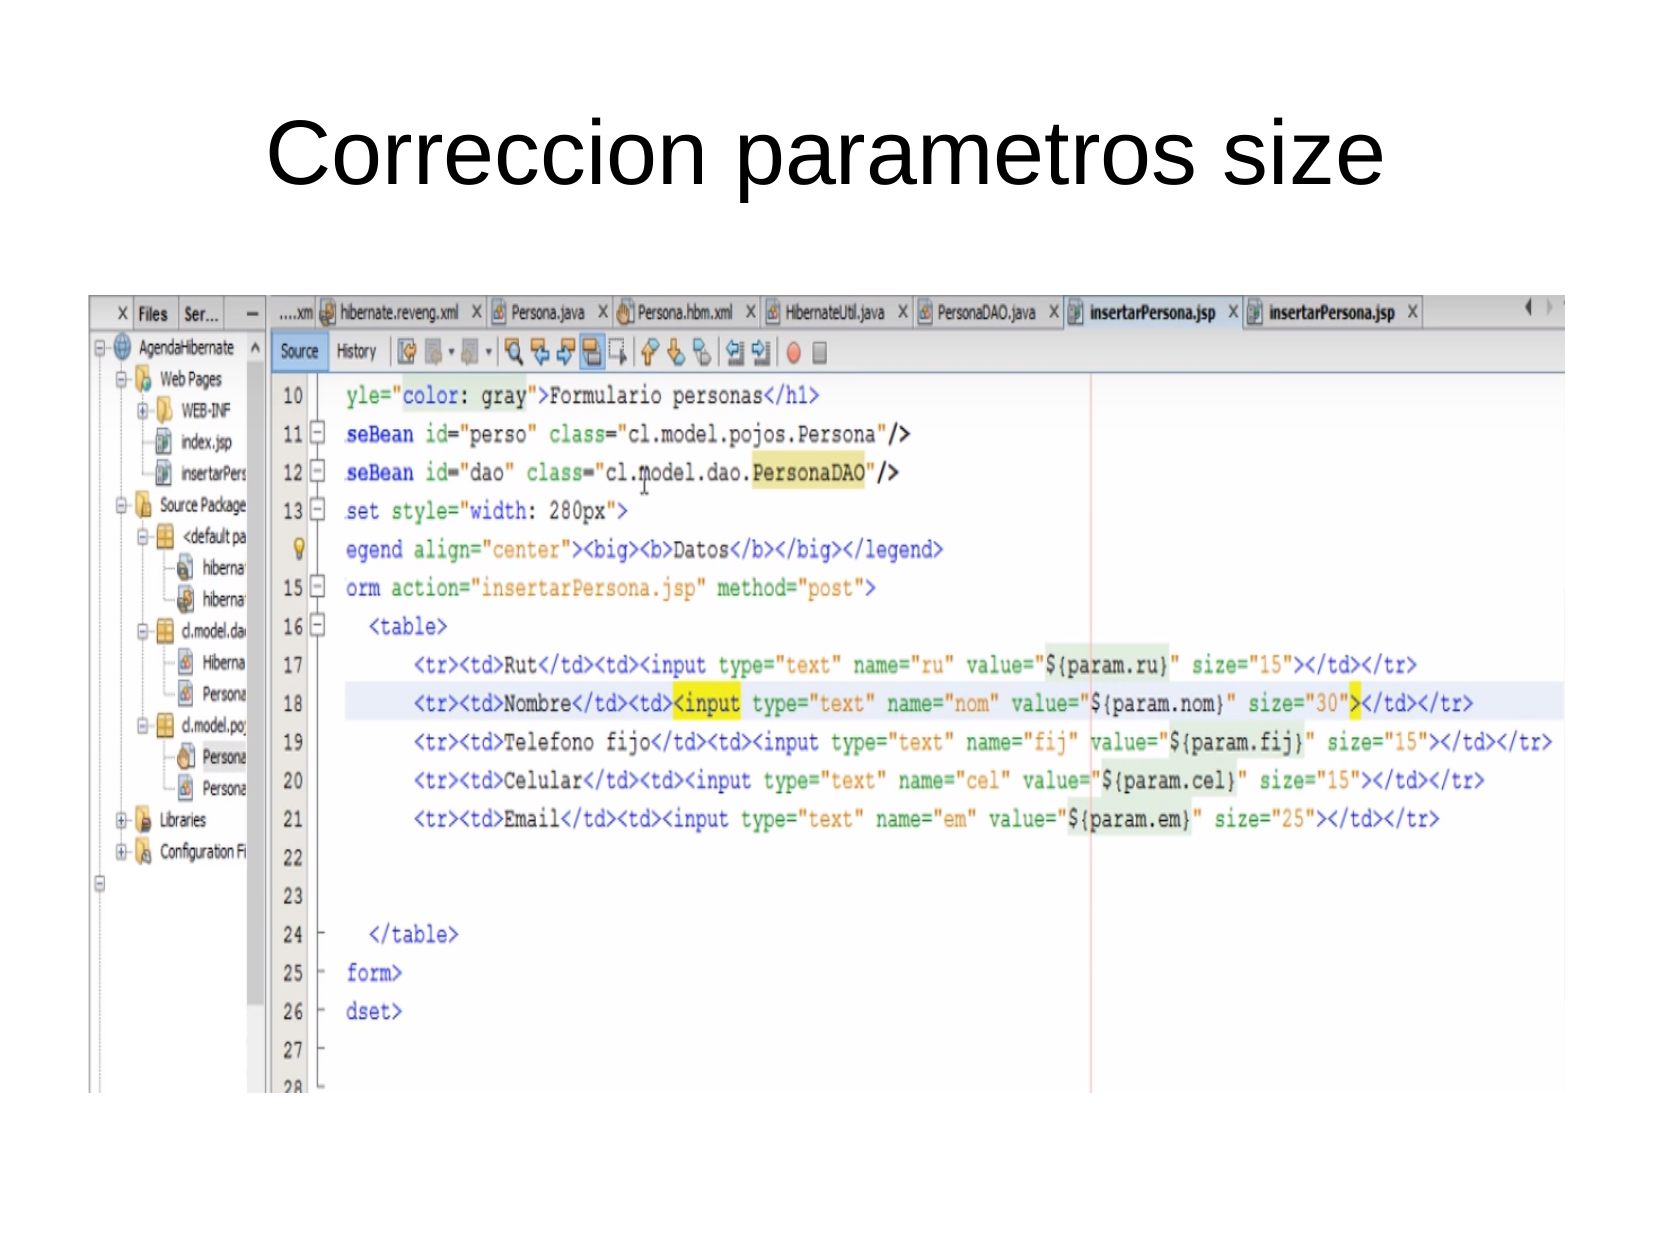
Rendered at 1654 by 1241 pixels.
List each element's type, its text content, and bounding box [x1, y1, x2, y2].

picture [88, 295, 1565, 1093]
title Correccion parametros size [82, 49, 1571, 257]
